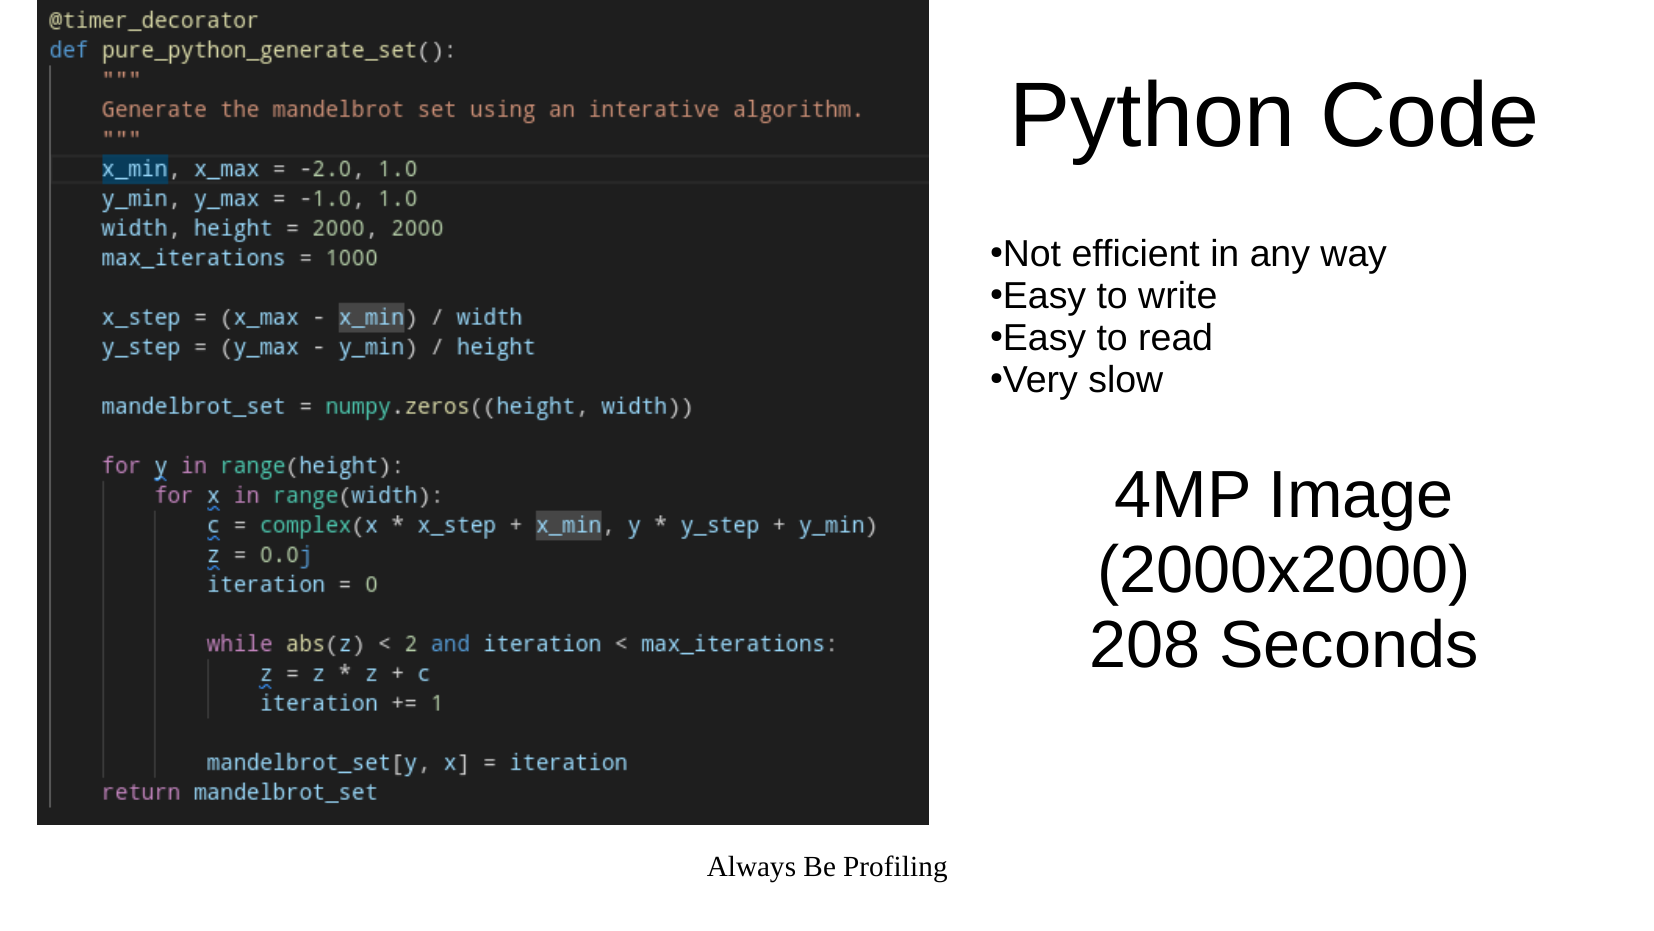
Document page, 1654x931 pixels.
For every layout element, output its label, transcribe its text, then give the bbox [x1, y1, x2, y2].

picture [37, 0, 929, 826]
text_box Not efficient in any way Easy to write Easy to read Very slow [975, 225, 1576, 408]
text_box Always Be Profiling [565, 847, 1090, 912]
text_box 4MP Image (2000x2000) 208 Seconds [928, 450, 1641, 751]
title Python Code [937, 32, 1613, 188]
